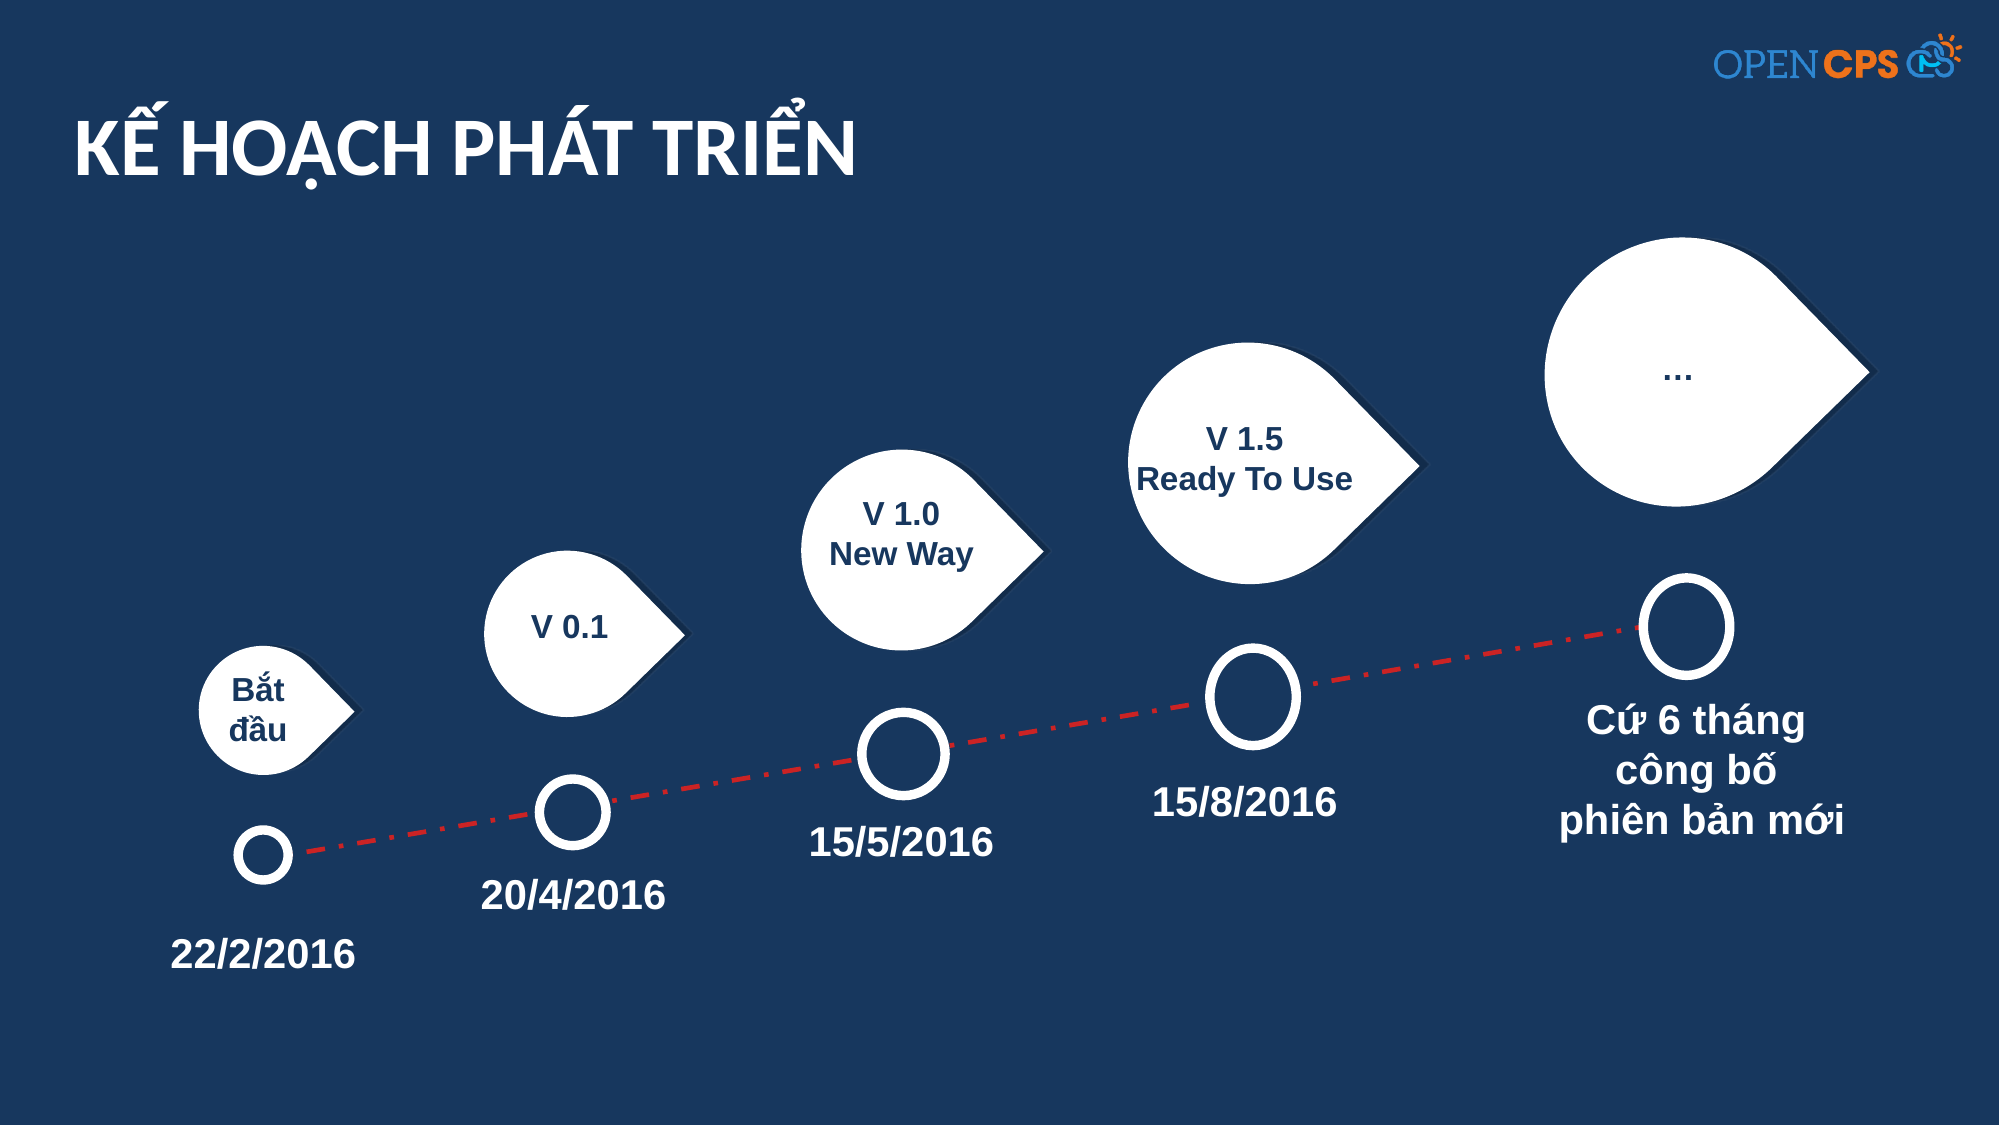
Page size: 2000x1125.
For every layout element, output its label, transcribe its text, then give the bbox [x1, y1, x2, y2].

text_box V 0.1 [510, 595, 629, 656]
text_box Bắt đầu [199, 658, 317, 758]
text_box [801, 500, 1044, 651]
text_box 15/8/2016 [1131, 765, 1358, 836]
text_box [1136, 419, 1420, 585]
text_box [1544, 237, 1870, 507]
text_box … [1641, 336, 1715, 397]
text_box Cứ 6 tháng công bố phiên bản mới [1538, 683, 1866, 854]
text_box 15/5/2016 [788, 804, 1015, 875]
text_box [225, 645, 301, 658]
text_box V 1.5 Ready To Use [1115, 407, 1374, 507]
text_box [219, 758, 307, 775]
text_box 22/2/2016 [150, 916, 377, 987]
text_box 20/4/2016 [460, 858, 687, 929]
text_box [1141, 342, 1362, 407]
text_box KẾ HOẠCH PHÁT TRIỂN [59, 35, 873, 200]
picture [1709, 29, 1966, 85]
text_box V 1.0 New Way [808, 482, 994, 582]
text_box [317, 673, 355, 749]
text_box [484, 550, 685, 718]
text_box [827, 449, 976, 482]
